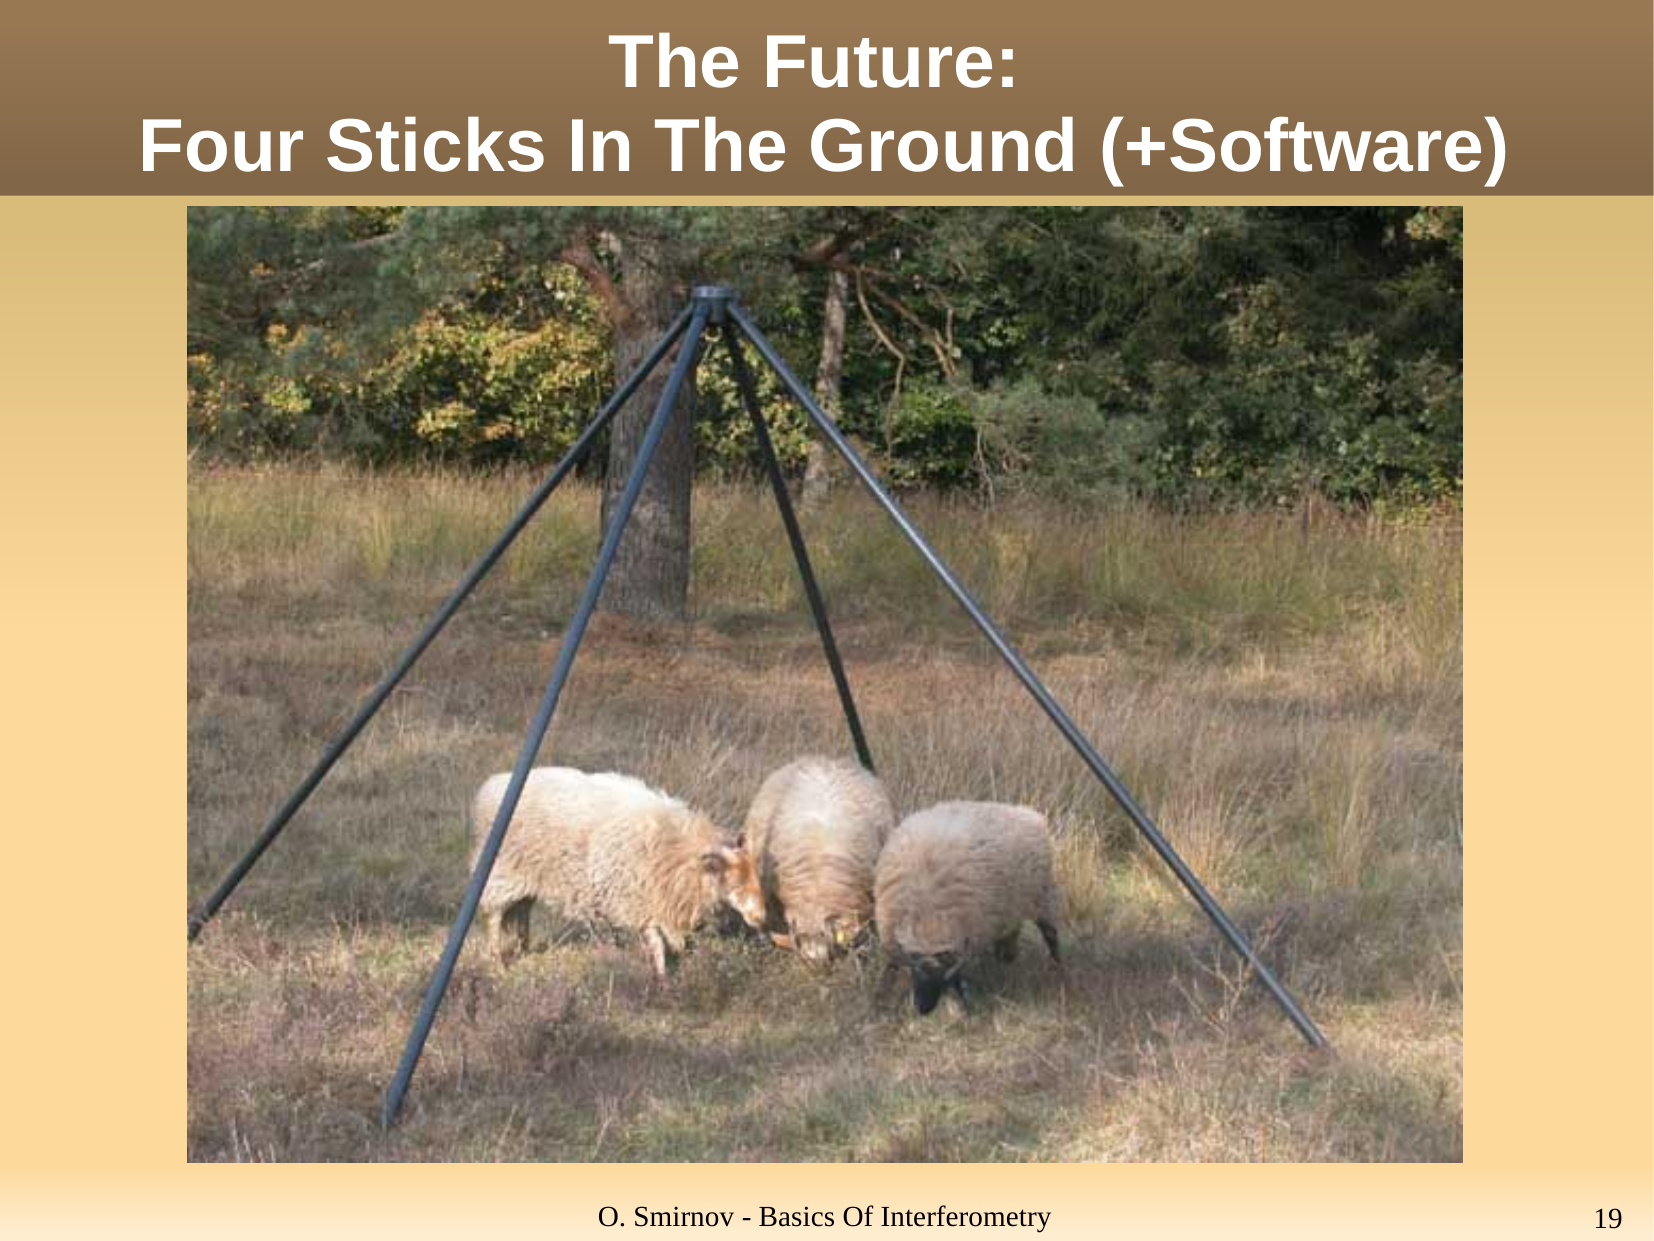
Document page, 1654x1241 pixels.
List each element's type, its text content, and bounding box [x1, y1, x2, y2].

picture [0, 0, 1654, 1241]
title The Future: Four Sticks In The Ground (+Software) [37, 0, 1613, 208]
